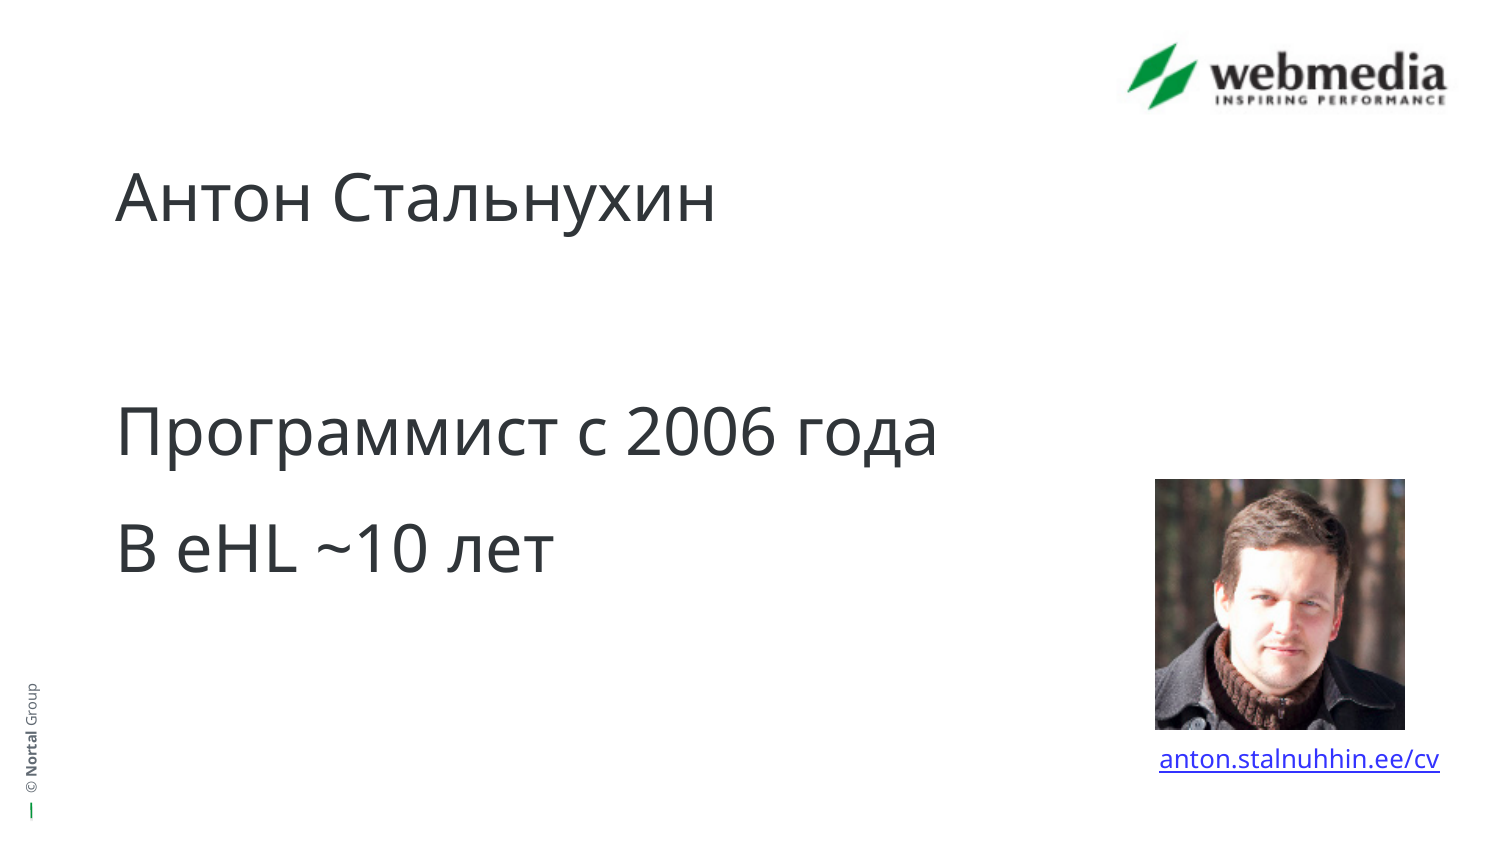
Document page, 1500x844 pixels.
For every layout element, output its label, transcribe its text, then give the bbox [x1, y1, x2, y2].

list Антон Стальнухин Программист с 2006 года В eHL ~10 лет anton.stalnuhhin.ee/cv [115, 150, 1441, 781]
picture [1095, 19, 1477, 136]
picture [1155, 479, 1405, 730]
